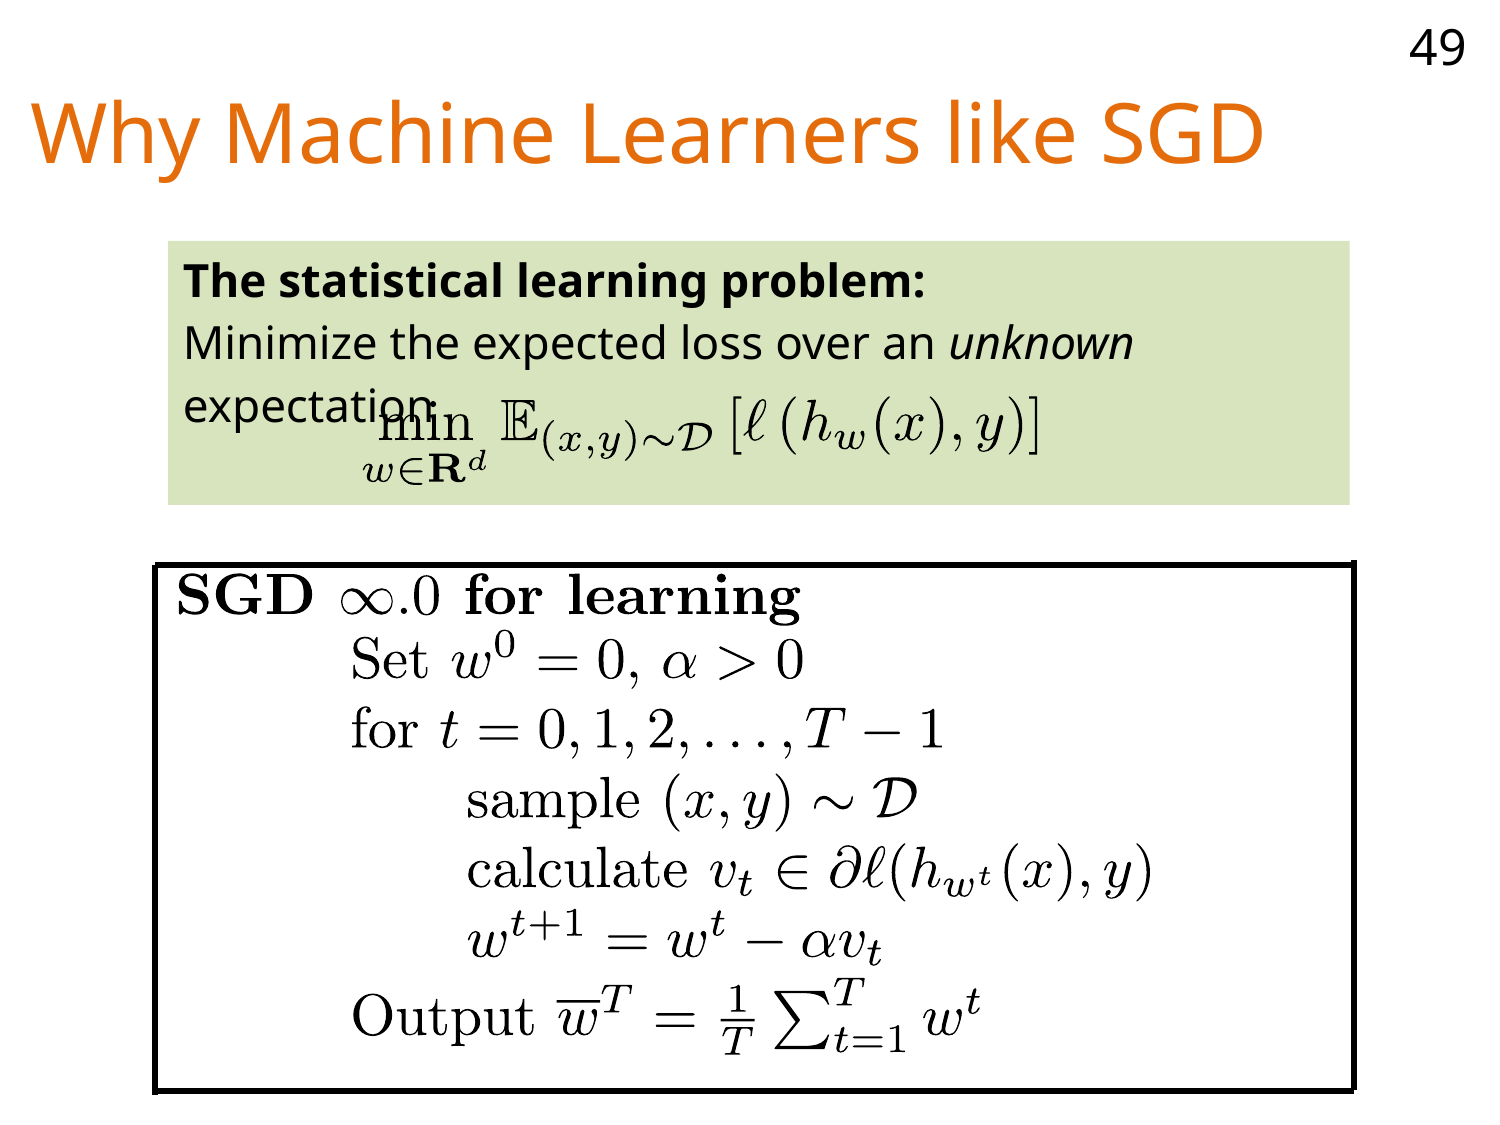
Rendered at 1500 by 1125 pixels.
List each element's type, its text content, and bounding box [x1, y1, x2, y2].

text_box [175, 573, 803, 626]
text_box The statistical learning problem: Minimize the expected loss over an unknown expectation [168, 240, 1350, 505]
text_box [350, 629, 1156, 1055]
text_box [360, 396, 1045, 485]
text_box Why Machine Learners like SGD [15, 37, 1396, 225]
